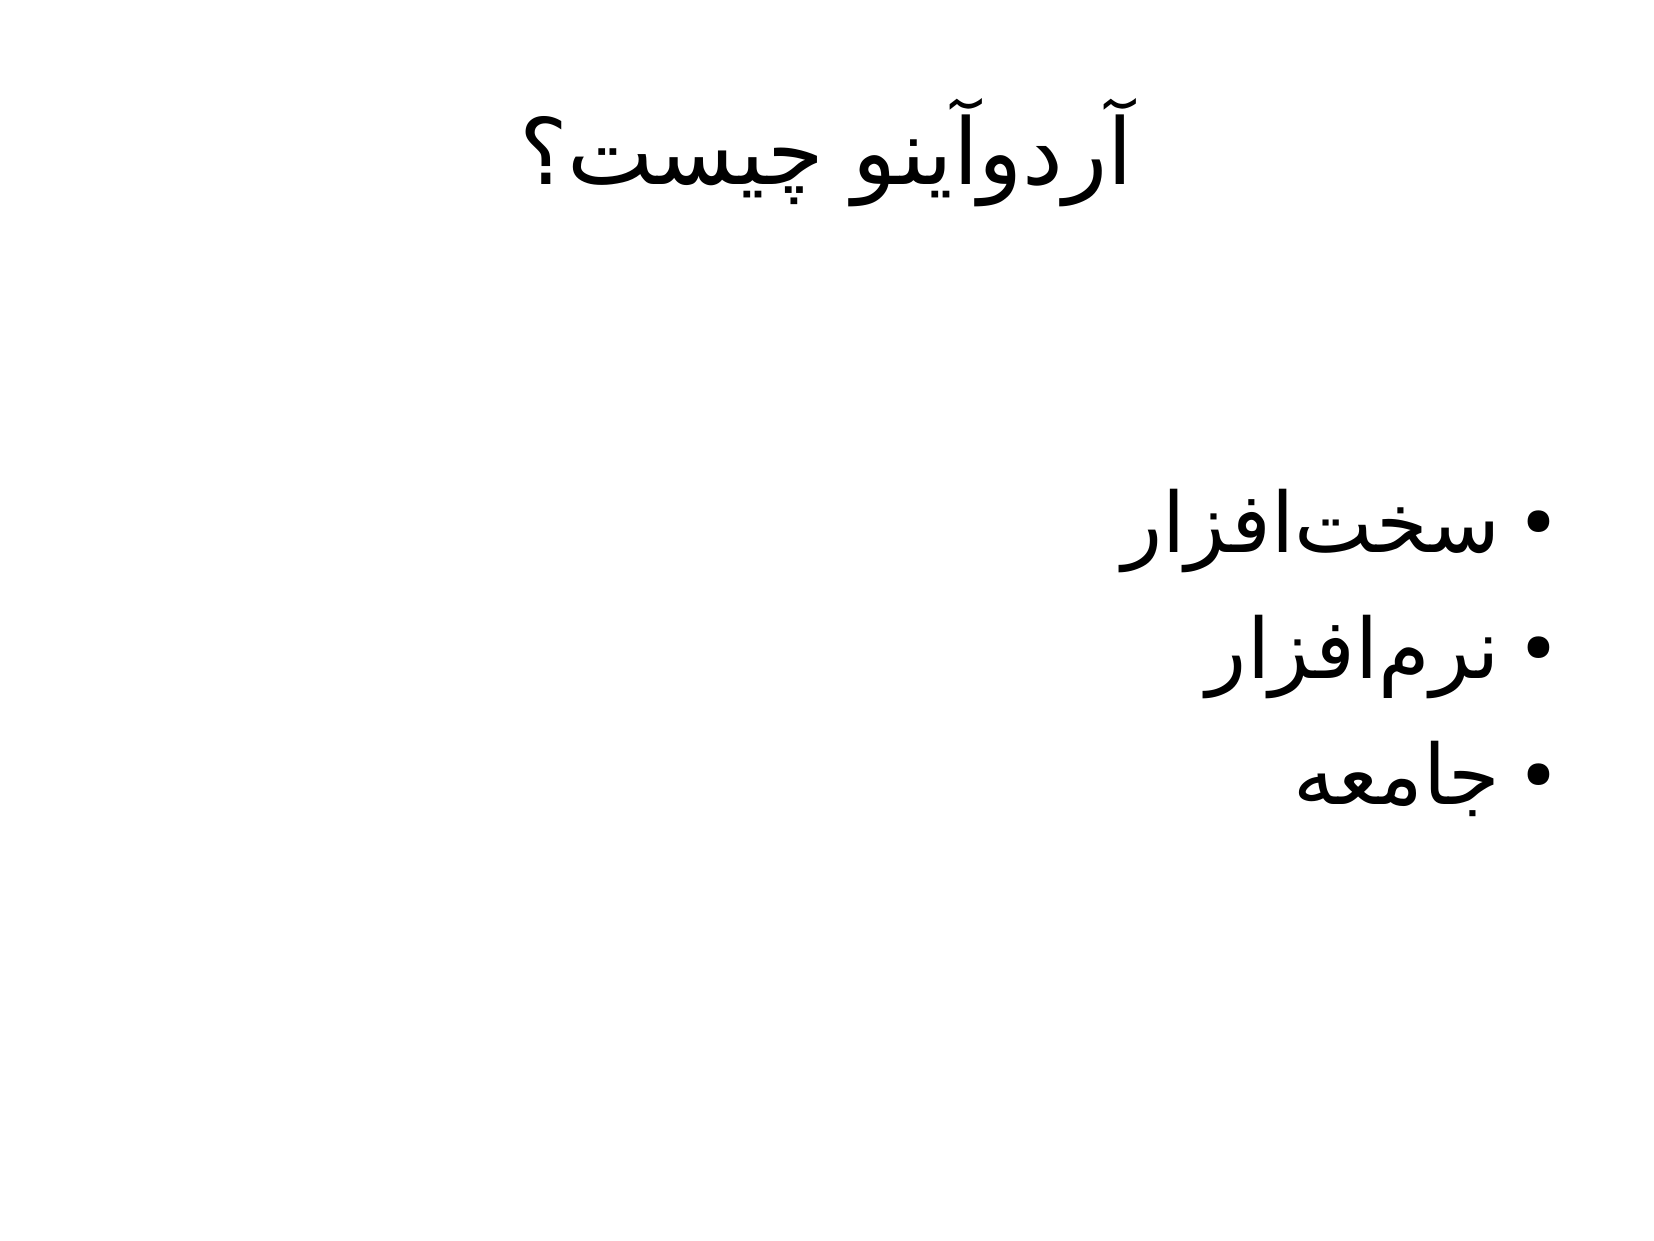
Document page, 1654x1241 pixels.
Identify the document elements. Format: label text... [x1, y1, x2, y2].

list سخت‌افزار نرم‌افزار جامعه [82, 290, 1571, 1010]
title آردوآینو چیست؟ [82, 49, 1571, 257]
